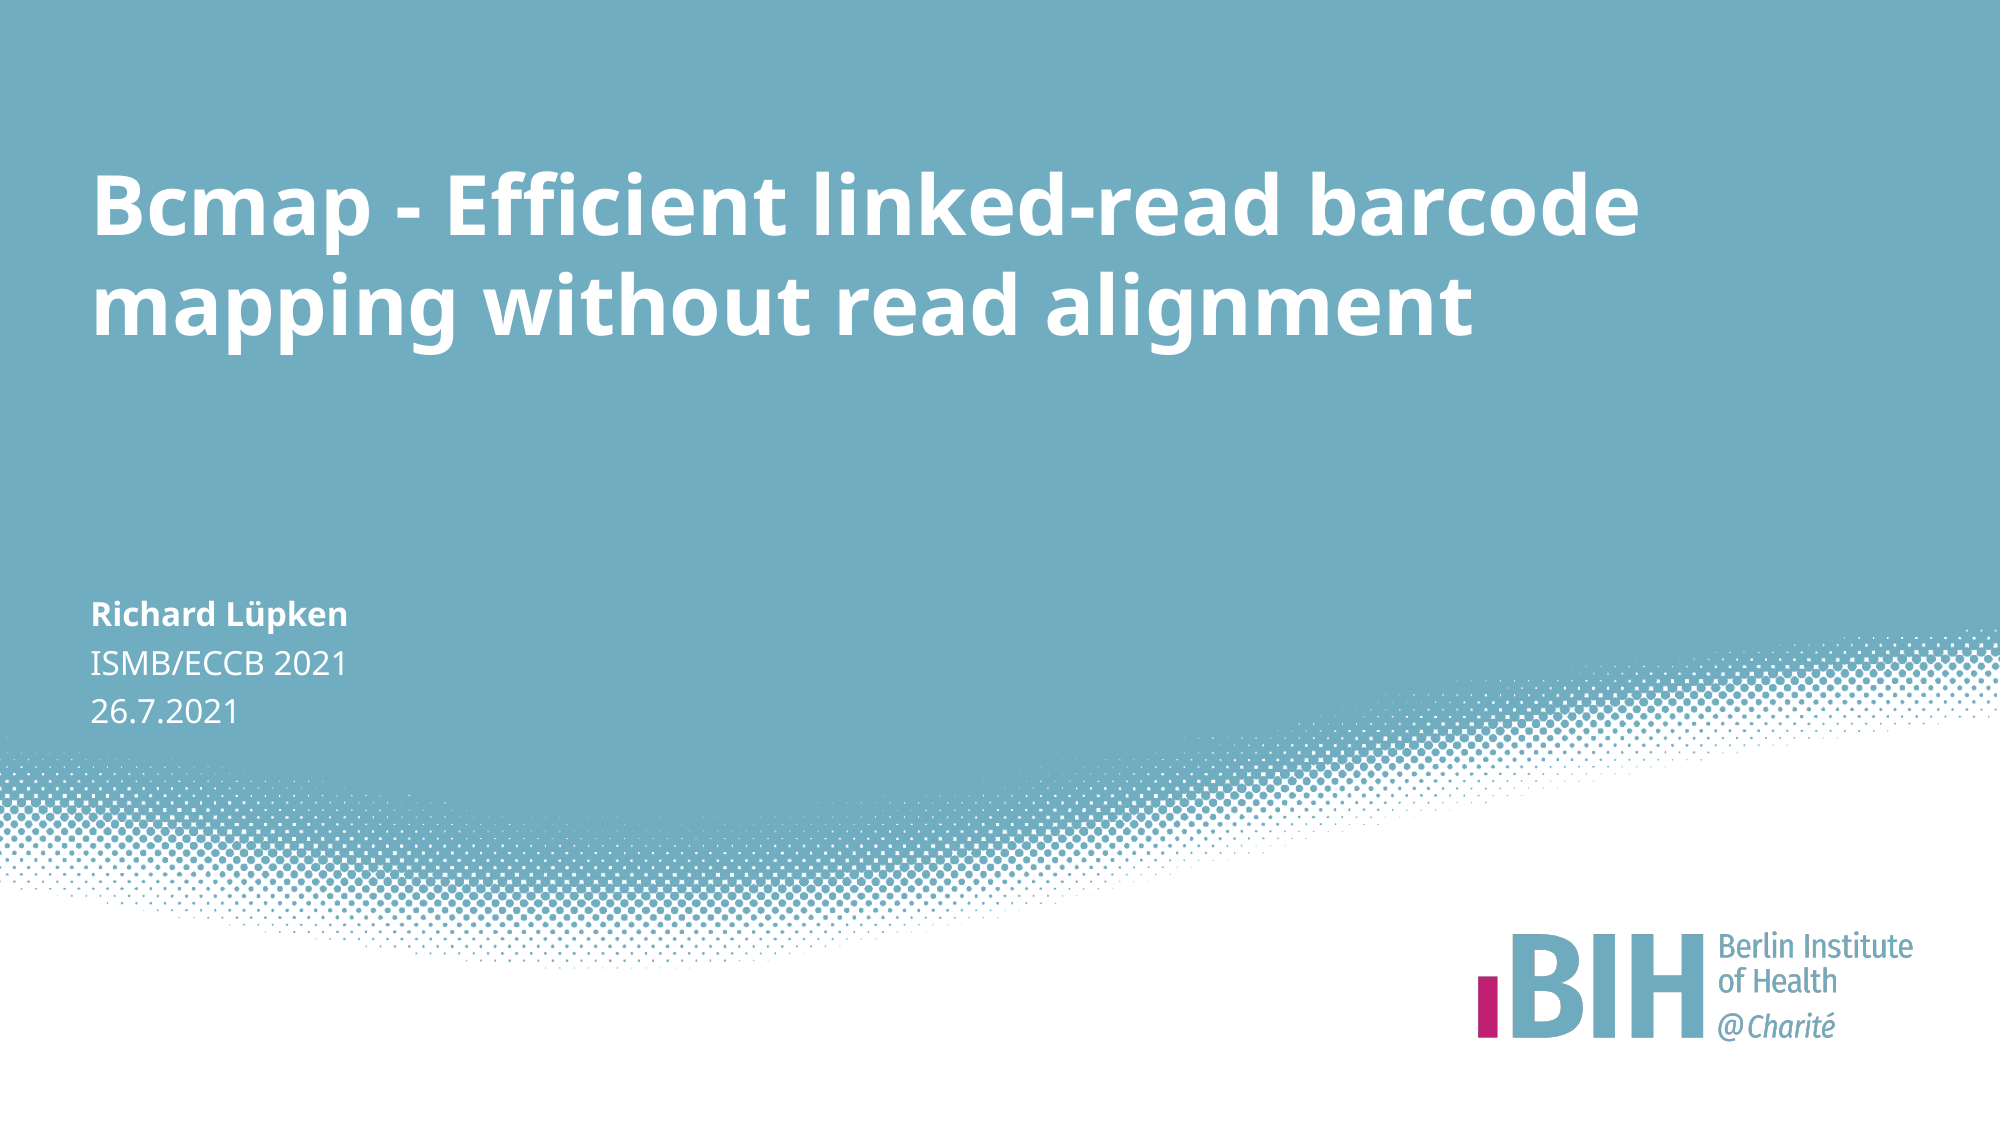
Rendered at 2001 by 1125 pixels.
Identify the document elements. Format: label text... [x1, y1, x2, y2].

slide_number 26.7.2021 [90, 693, 292, 728]
picture [0, 0, 2000, 1125]
list Richard Lüpken [90, 574, 1355, 633]
list ISMB/ECCB 2021 [90, 633, 1355, 693]
title Bcmap - Efficient linked-read barcode mapping without read alignment [90, 149, 1973, 395]
